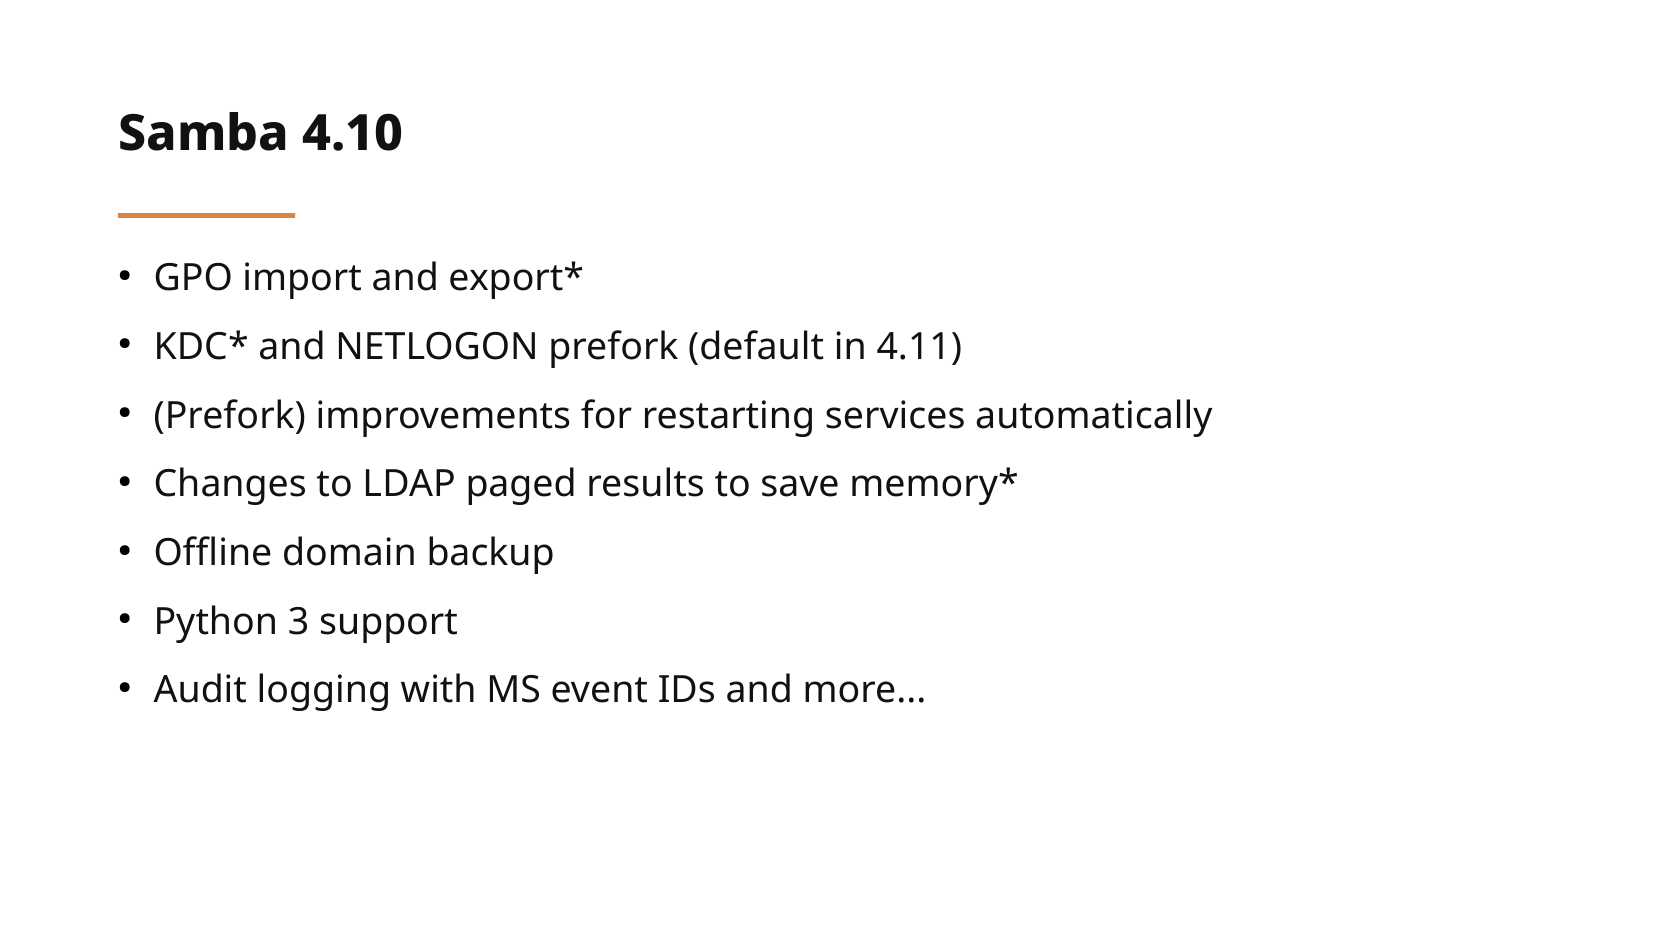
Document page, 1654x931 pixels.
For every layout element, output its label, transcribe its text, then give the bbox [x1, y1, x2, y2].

list GPO import and export* KDC* and NETLOGON prefork (default in 4.11) (Prefork) improvements for restarting services automatically Changes to LDAP paged results to save memory* Offline domain backup Python 3 support Audit logging with MS event IDs and more... [118, 250, 1536, 783]
title Samba 4.10 [118, 105, 1536, 166]
